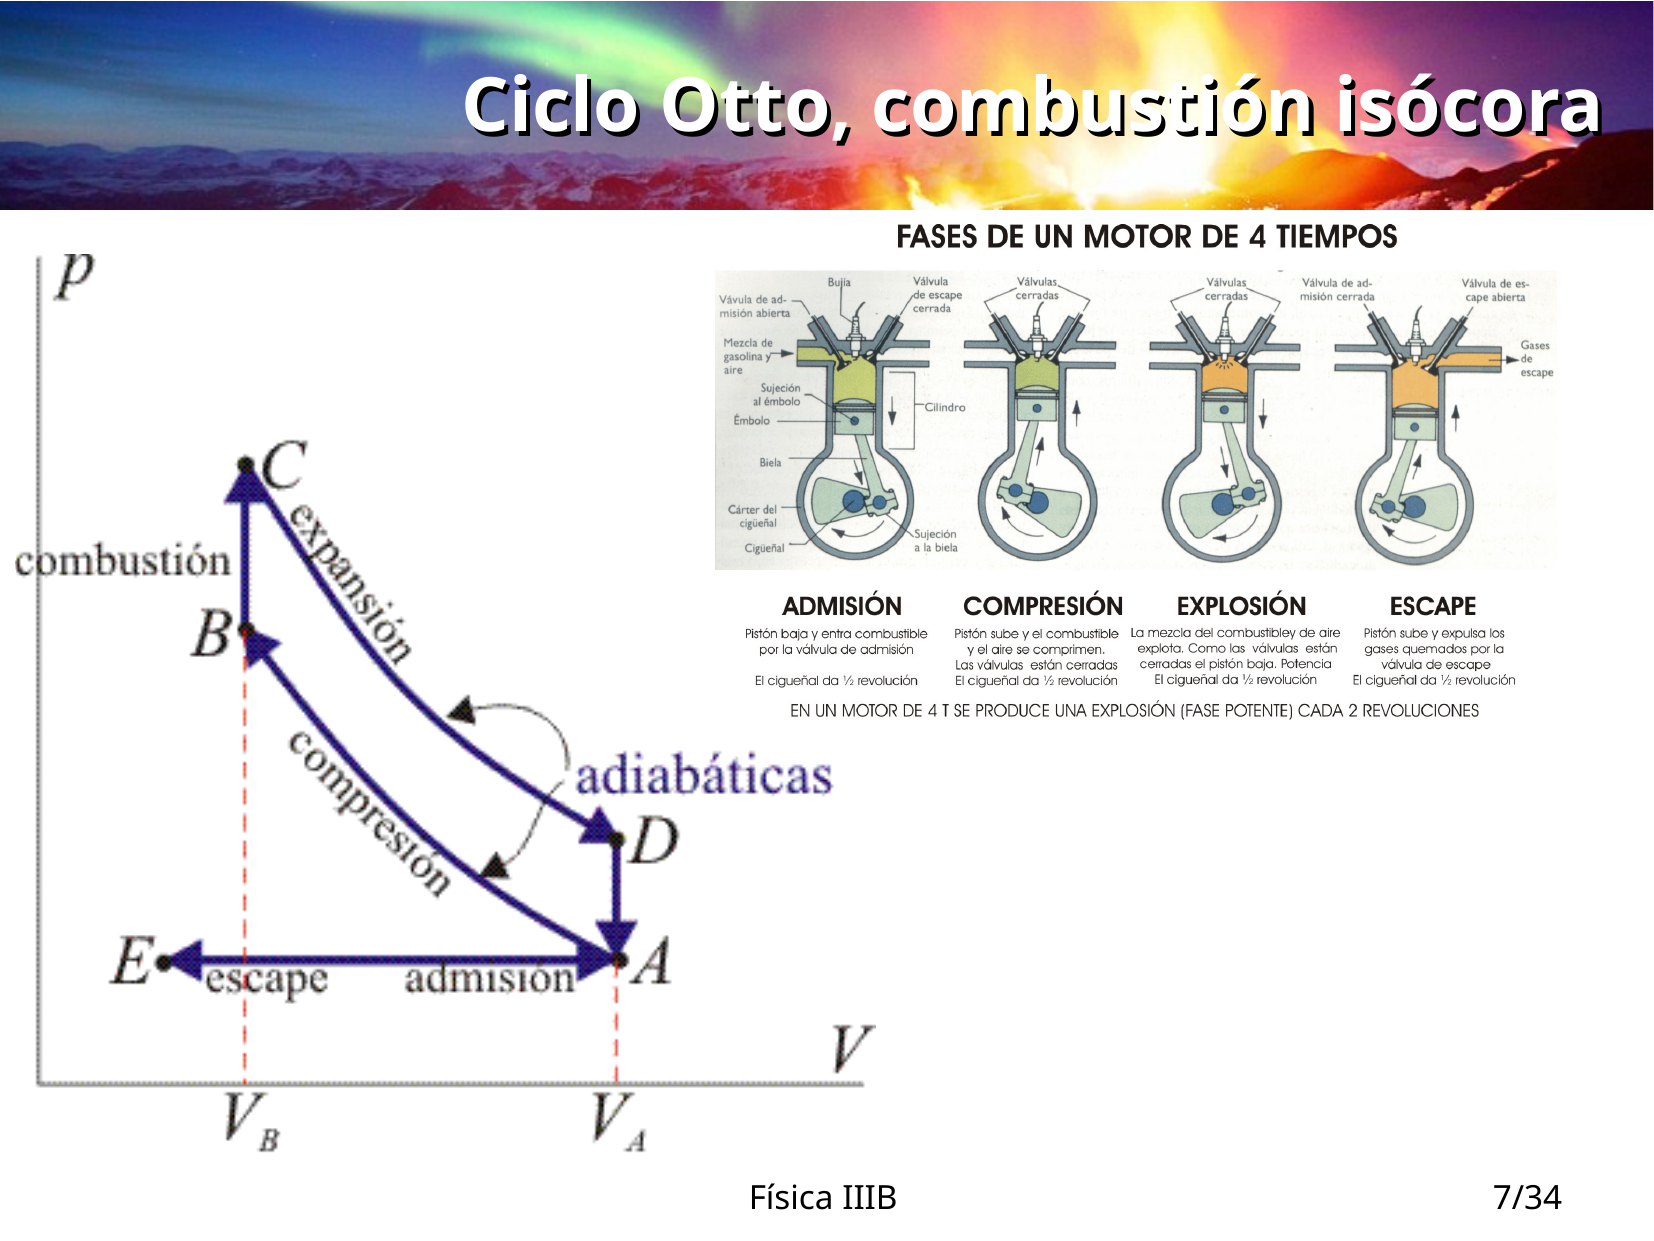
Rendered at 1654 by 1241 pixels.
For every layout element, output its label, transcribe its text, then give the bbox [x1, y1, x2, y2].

title Ciclo Otto, combustión isócora [45, 15, 1606, 191]
picture [15, 224, 1557, 1156]
picture [0, 1, 1654, 210]
